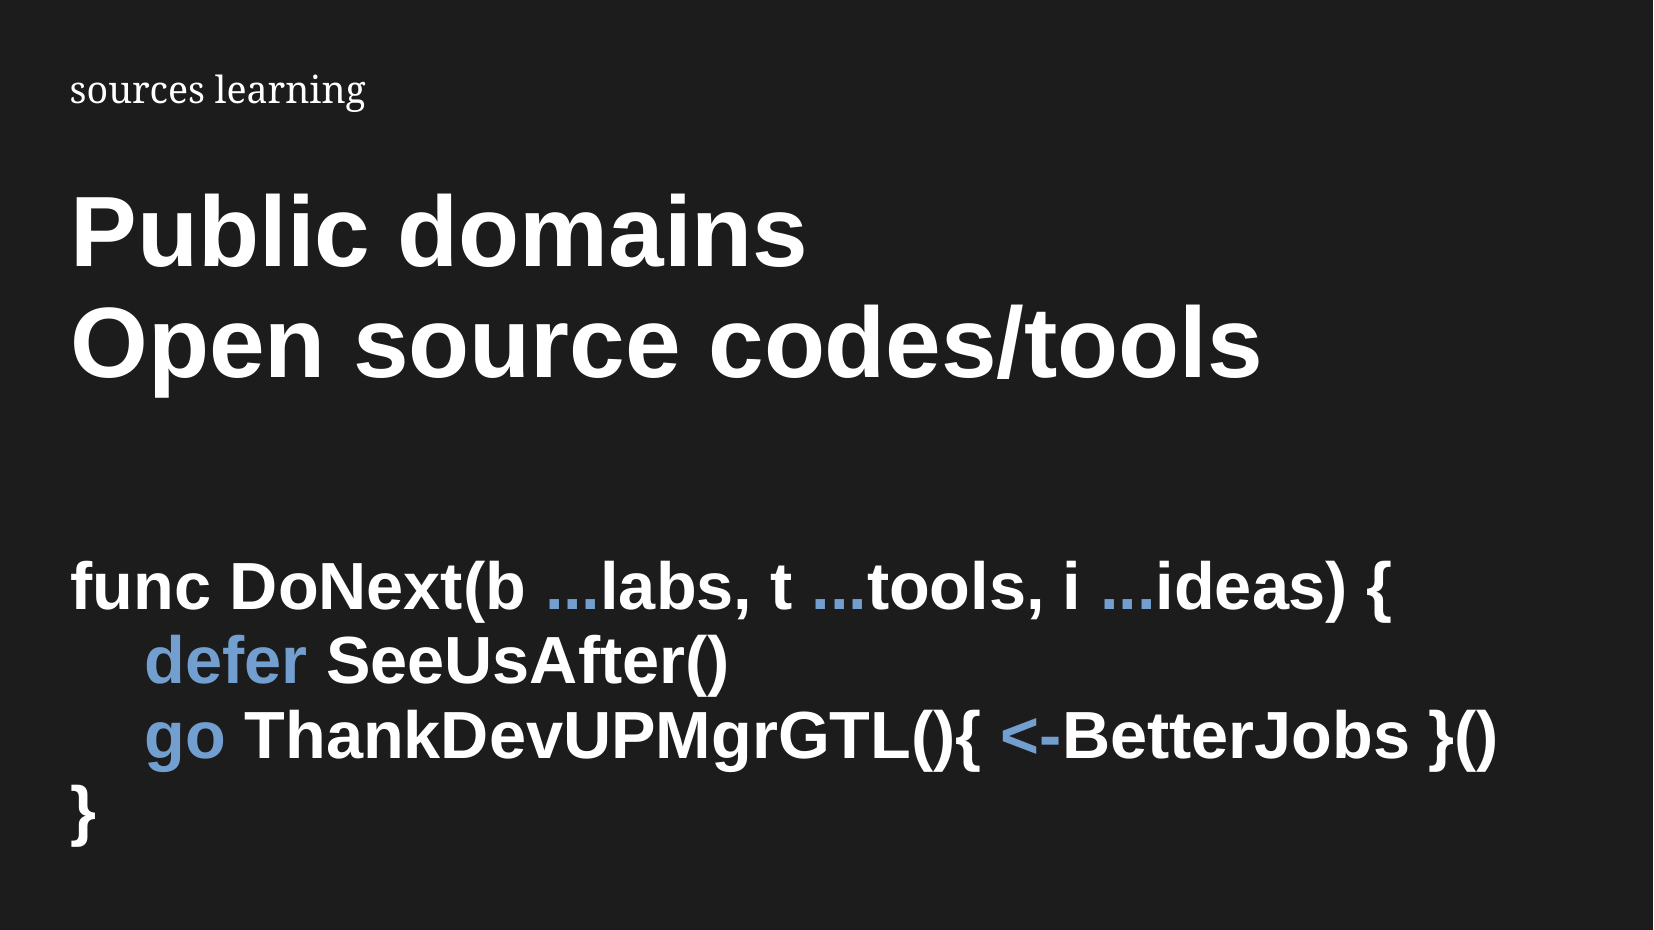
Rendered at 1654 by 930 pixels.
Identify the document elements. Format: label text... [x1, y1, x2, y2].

text_box sources learning [54, 56, 451, 113]
text_box Public domains Open source codes/tools func DoNext(b ...labs, t ...tools, i ...ideas) { defer SeeUsAfter() go ThankDevUPMgrGTL(){ <-BetterJobs }() } [56, 168, 1613, 930]
